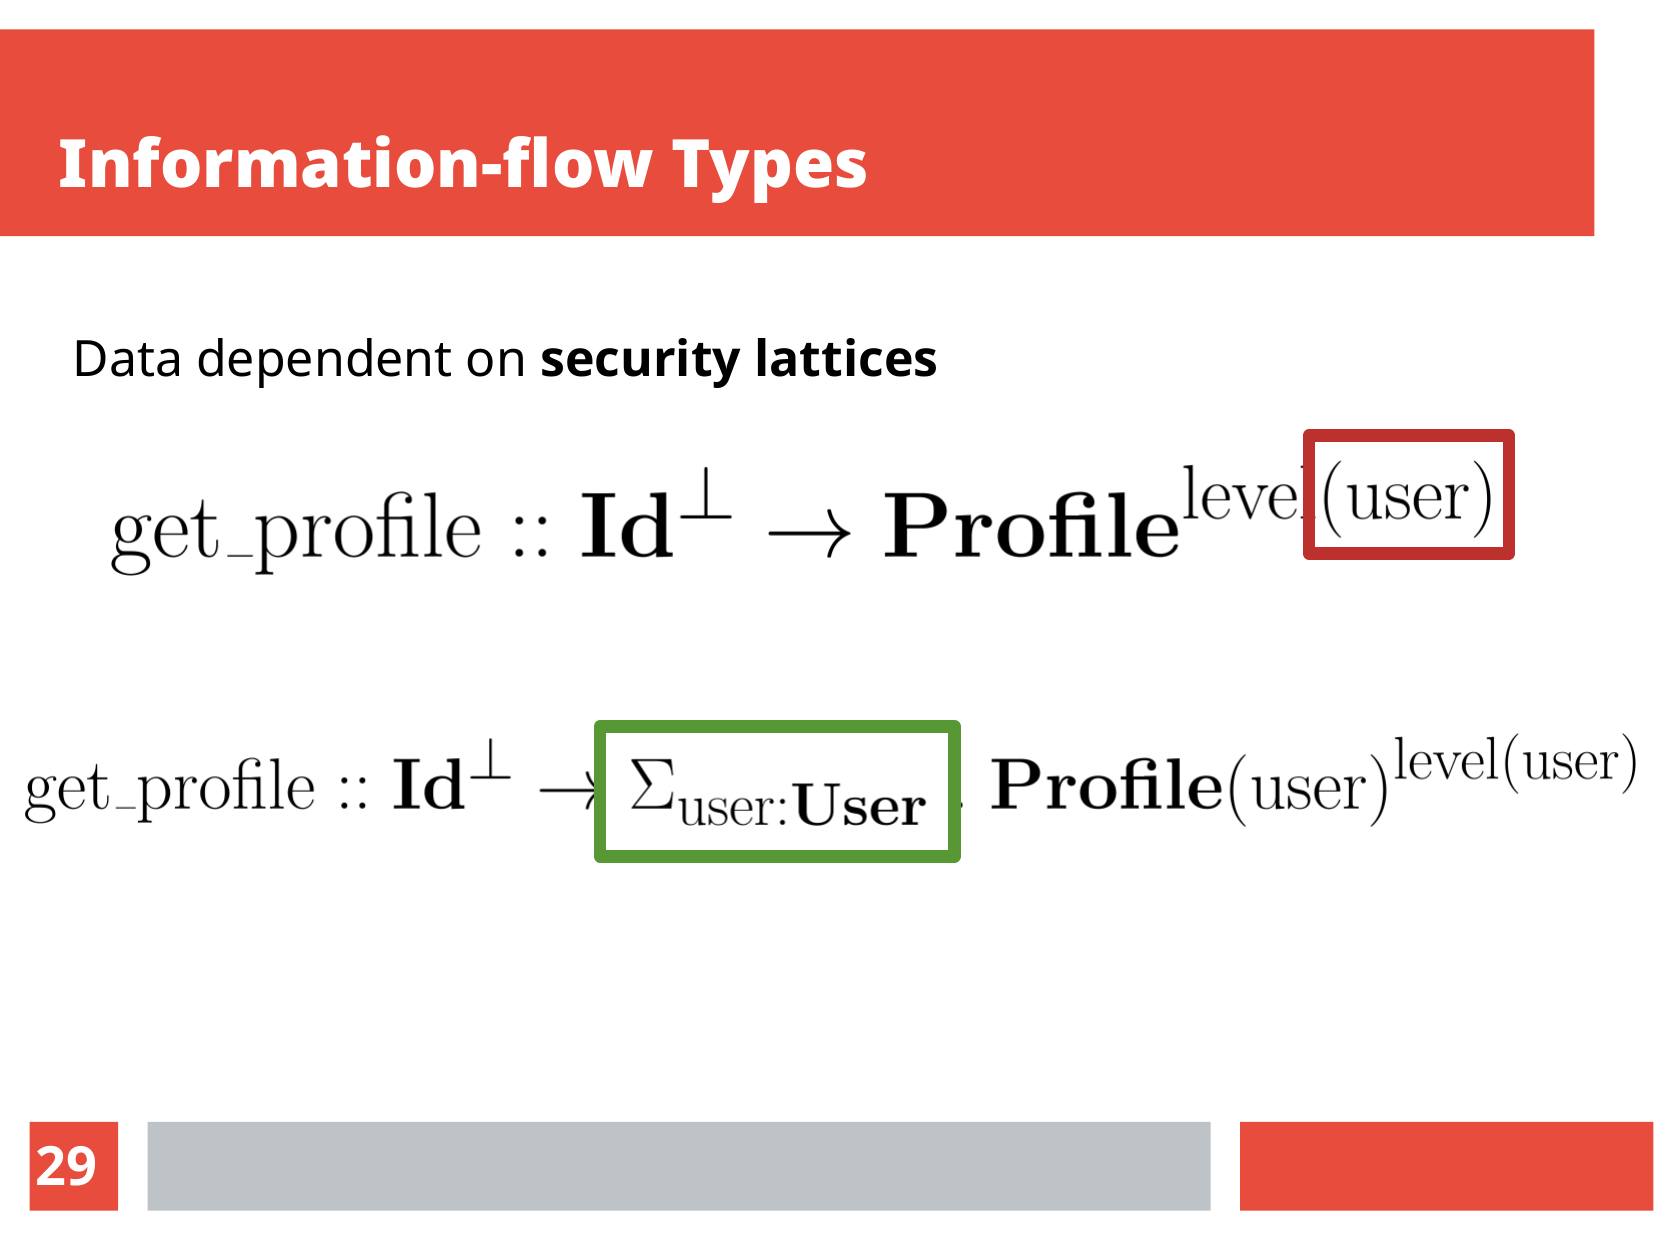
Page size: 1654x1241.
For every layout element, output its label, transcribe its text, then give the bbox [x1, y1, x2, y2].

text_box 29 [20, 1119, 254, 1210]
picture [91, 441, 1512, 598]
picture [1315, 442, 1503, 547]
title Information-flow Types [59, 58, 1595, 207]
picture [9, 718, 1651, 844]
picture [606, 733, 948, 844]
text_box Data dependent on security lattices [57, 315, 1043, 389]
